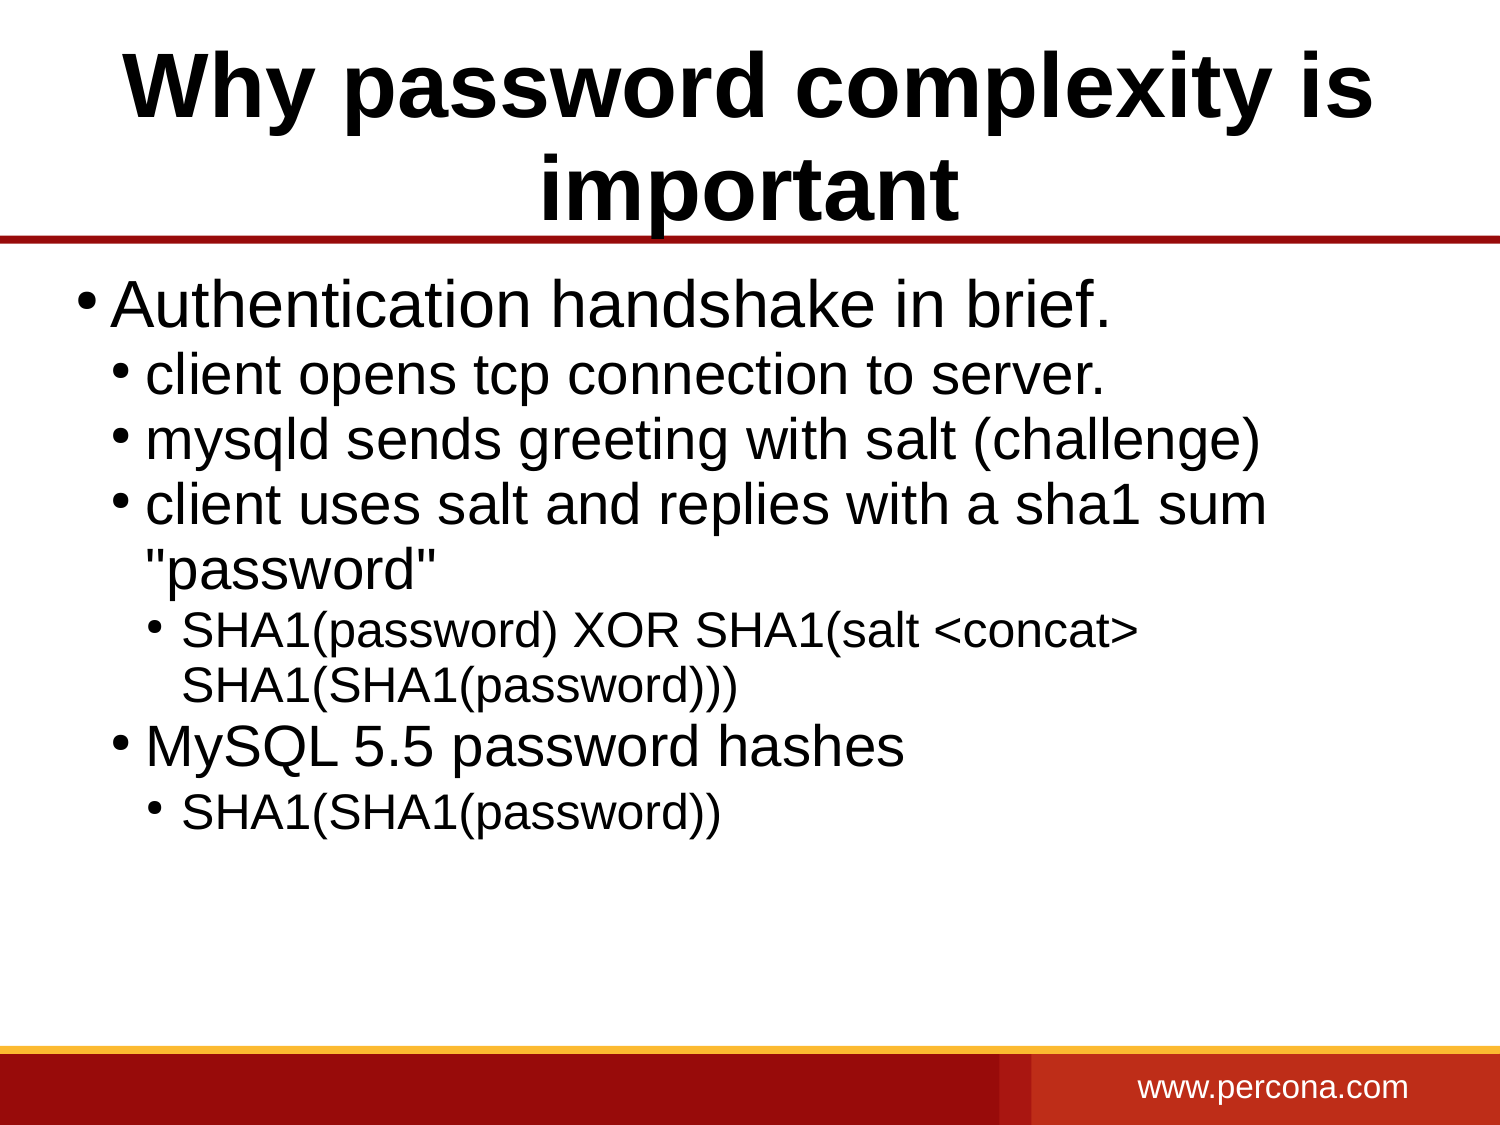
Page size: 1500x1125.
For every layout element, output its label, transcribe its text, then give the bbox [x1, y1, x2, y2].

text_box Why password complexity is important [75, 44, 1425, 233]
text_box Authentication handshake in brief. client opens tcp connection to server. mysqld sends greeting with salt (challenge) client uses salt and replies with a sha1 sum "password" SHA1(password) XOR SHA1(salt <concat> SHA1(SHA1(password))) MySQL 5.5 password hashes SHA1(SHA1(password)) [75, 263, 1425, 1006]
